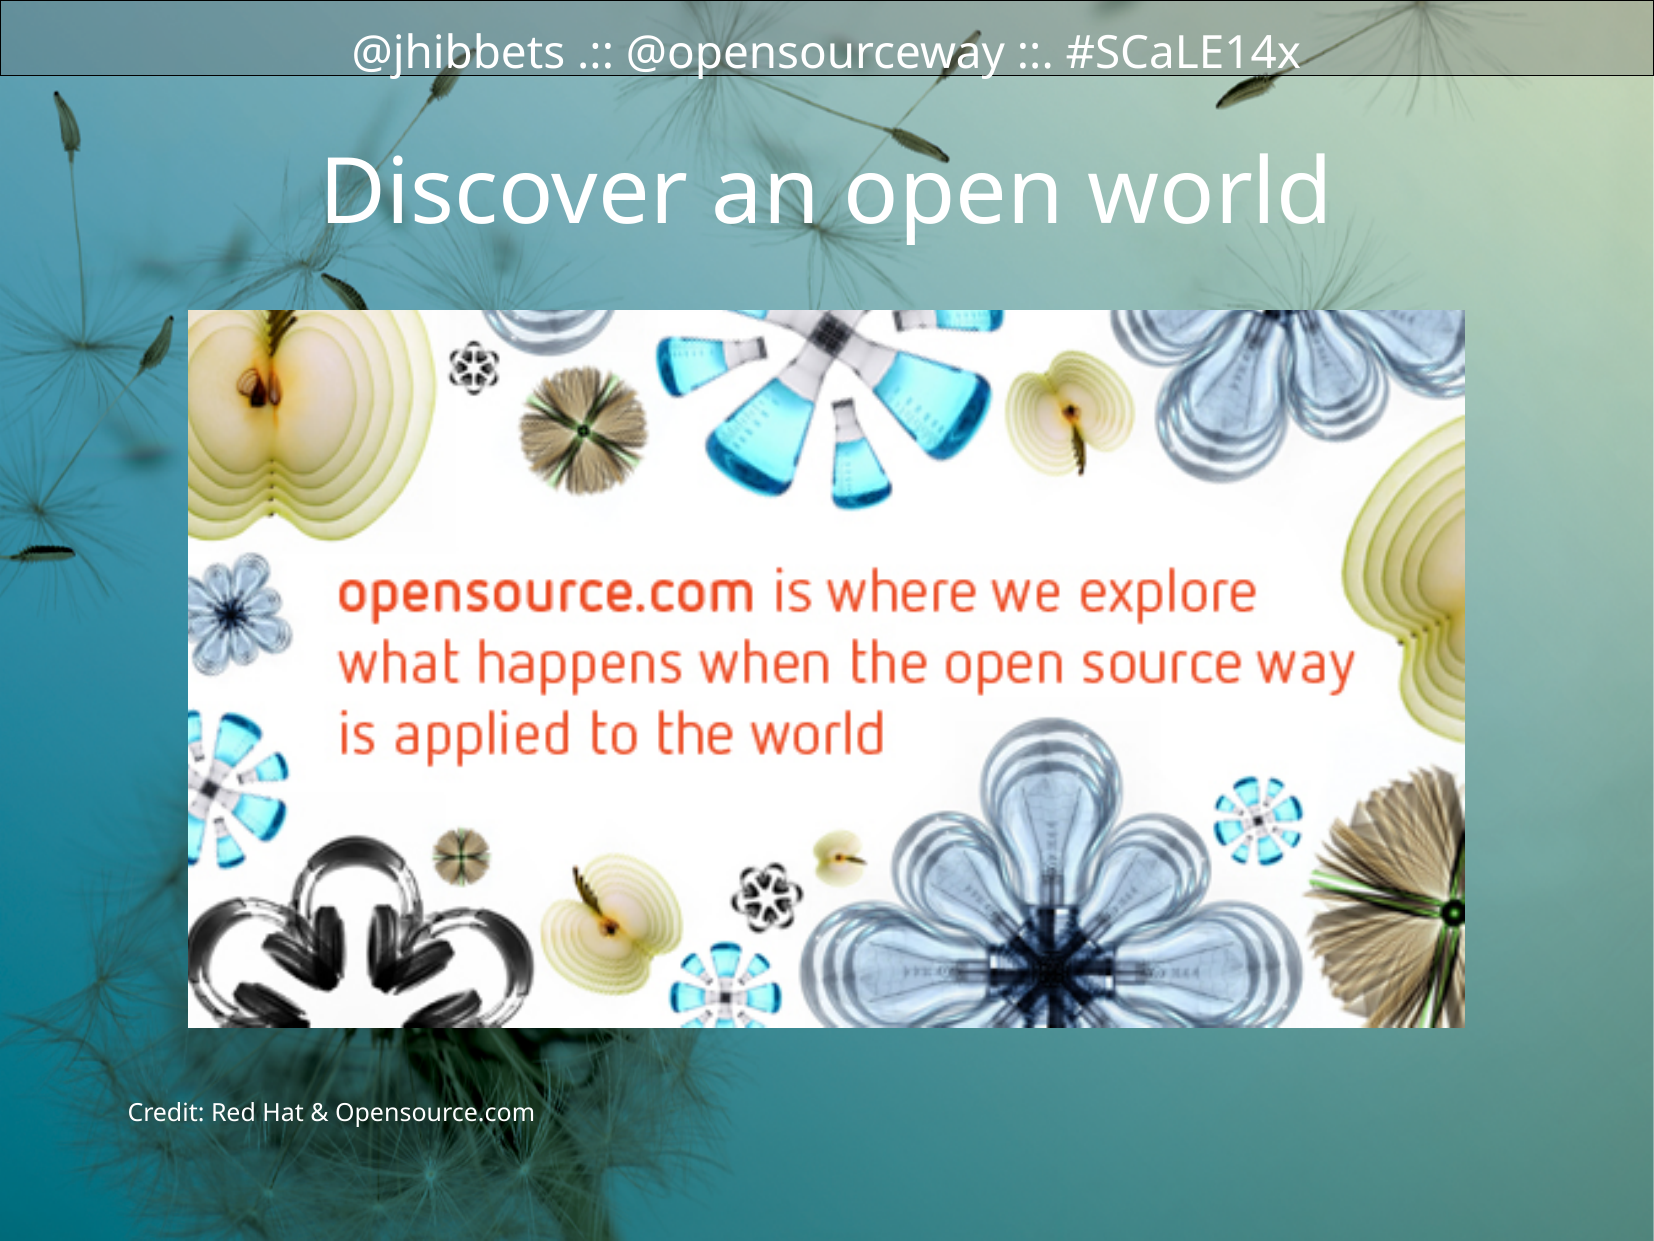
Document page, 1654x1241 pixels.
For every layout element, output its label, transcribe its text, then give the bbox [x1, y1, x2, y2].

picture [0, 76, 1654, 1241]
title Discover an open world [82, 84, 1571, 292]
text_box Credit: Red Hat & Opensource.com [112, 1087, 560, 1128]
